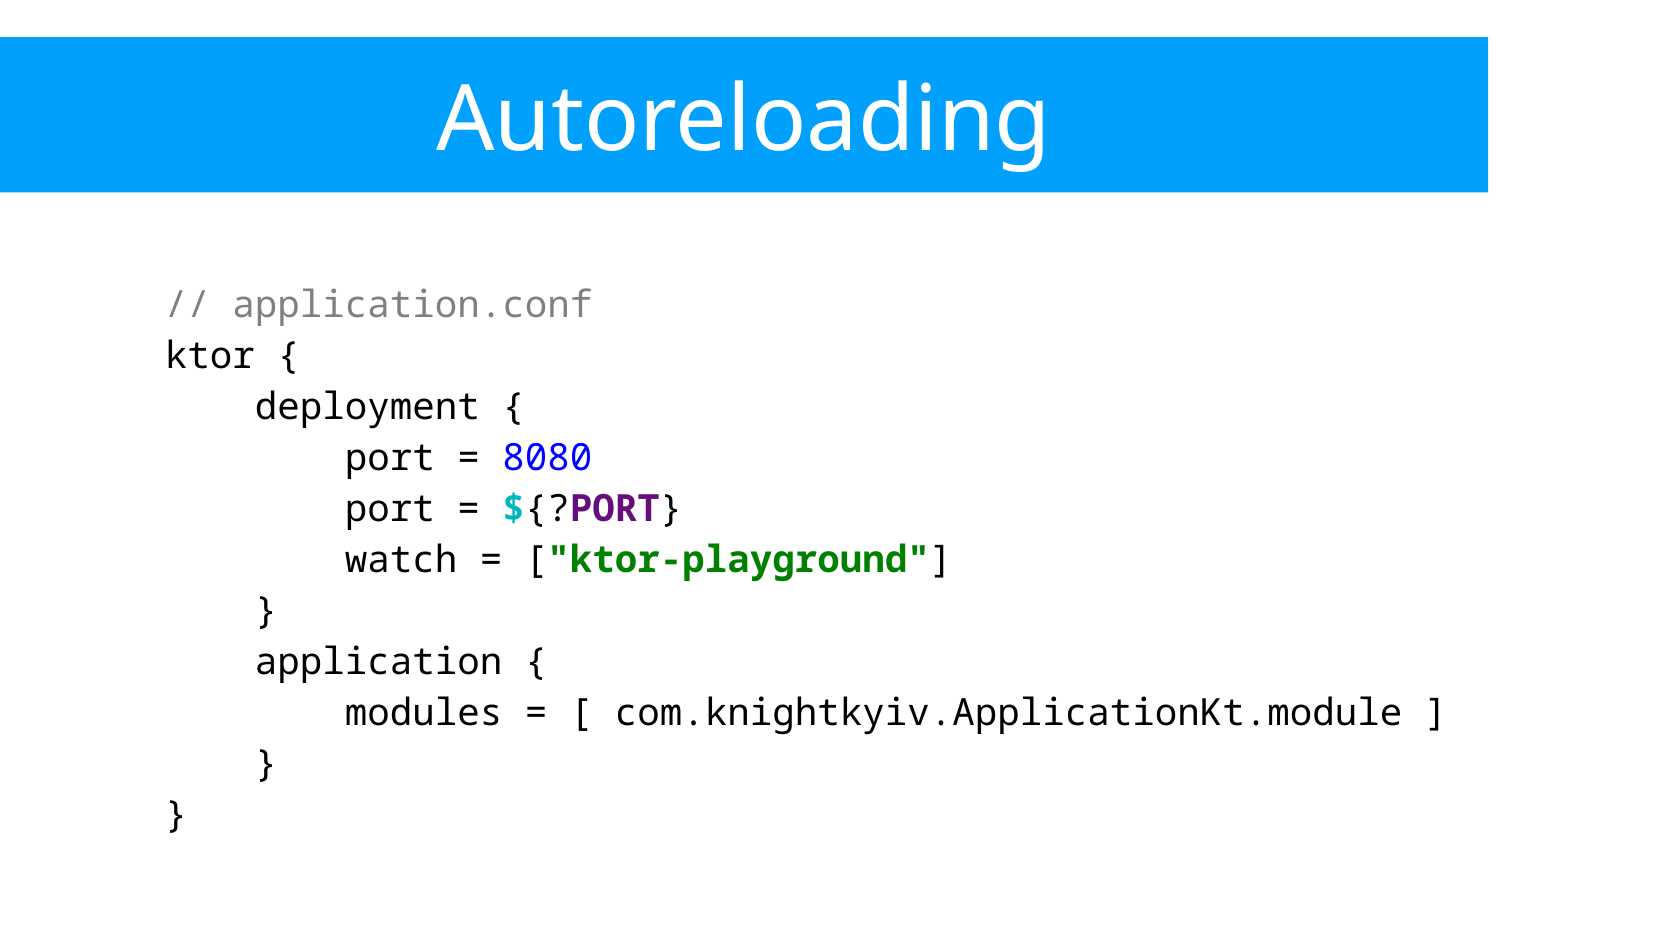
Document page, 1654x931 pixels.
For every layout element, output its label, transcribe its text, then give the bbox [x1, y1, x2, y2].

title Autoreloading [0, 37, 1489, 193]
text_box // application.conf ktor { deployment { port = 8080 port = ${?PORT} watch = ["ktor-playground"] } application { modules = [ com.knightkyiv.ApplicationKt.module ] } } [150, 270, 1463, 825]
